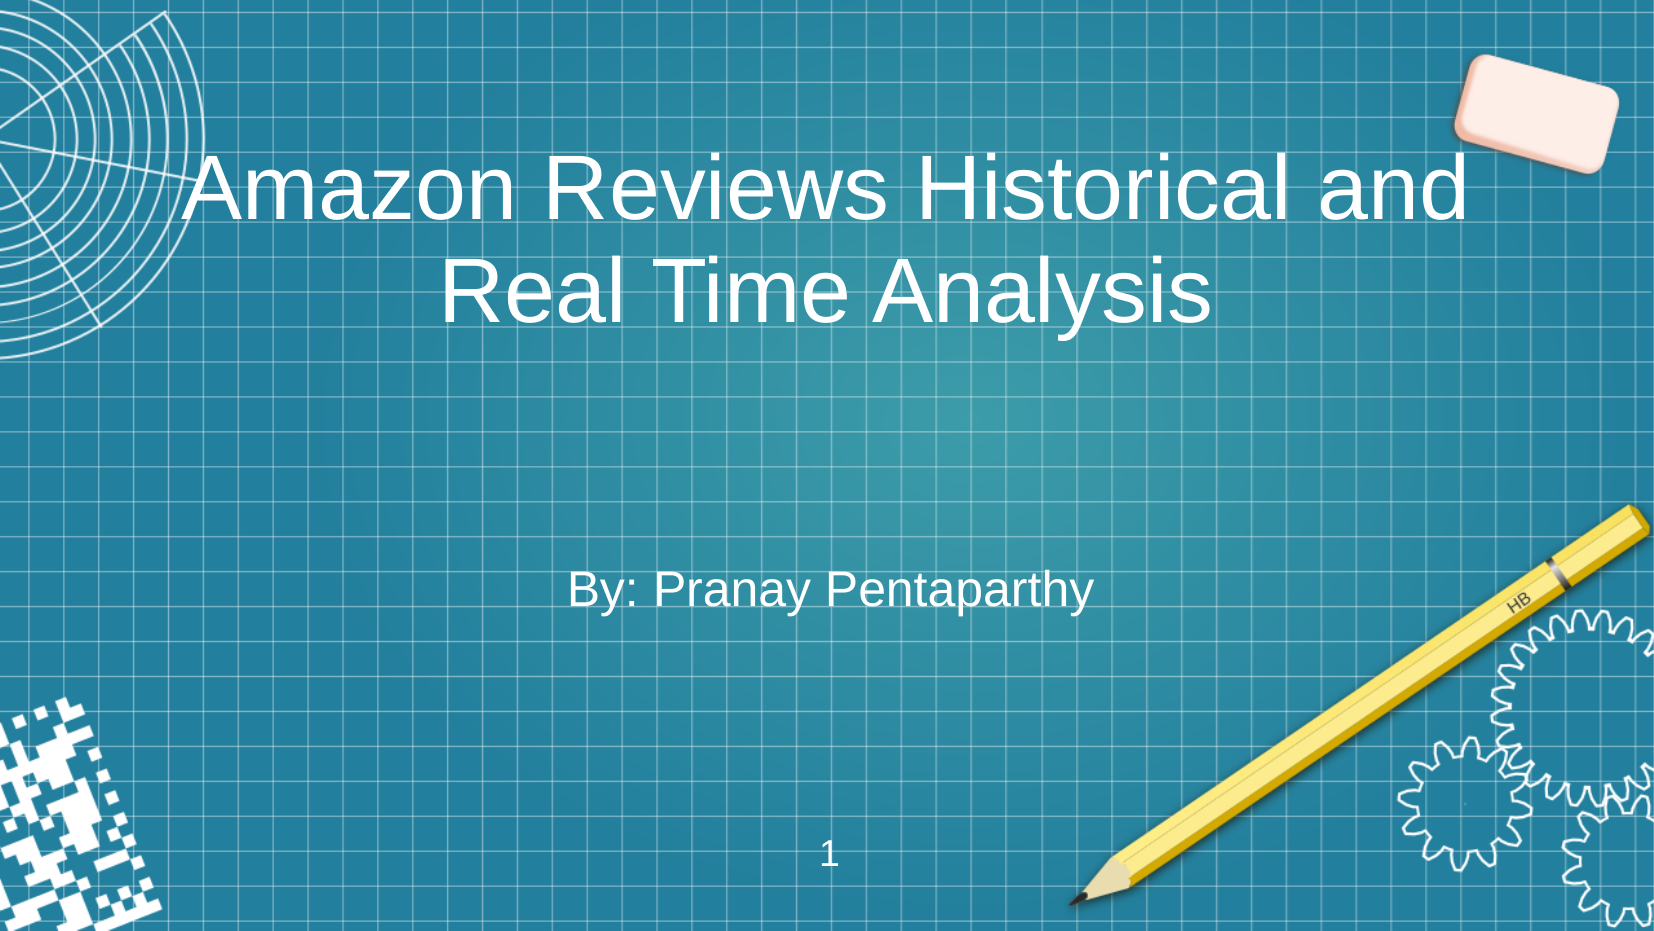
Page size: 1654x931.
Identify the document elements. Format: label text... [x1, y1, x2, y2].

picture [0, 0, 1654, 931]
subtitle By: Pranay Pentaparthy [86, 389, 1576, 788]
text_box <number> [675, 825, 984, 881]
title Amazon Reviews Historical and Real Time Analysis [82, 132, 1571, 346]
